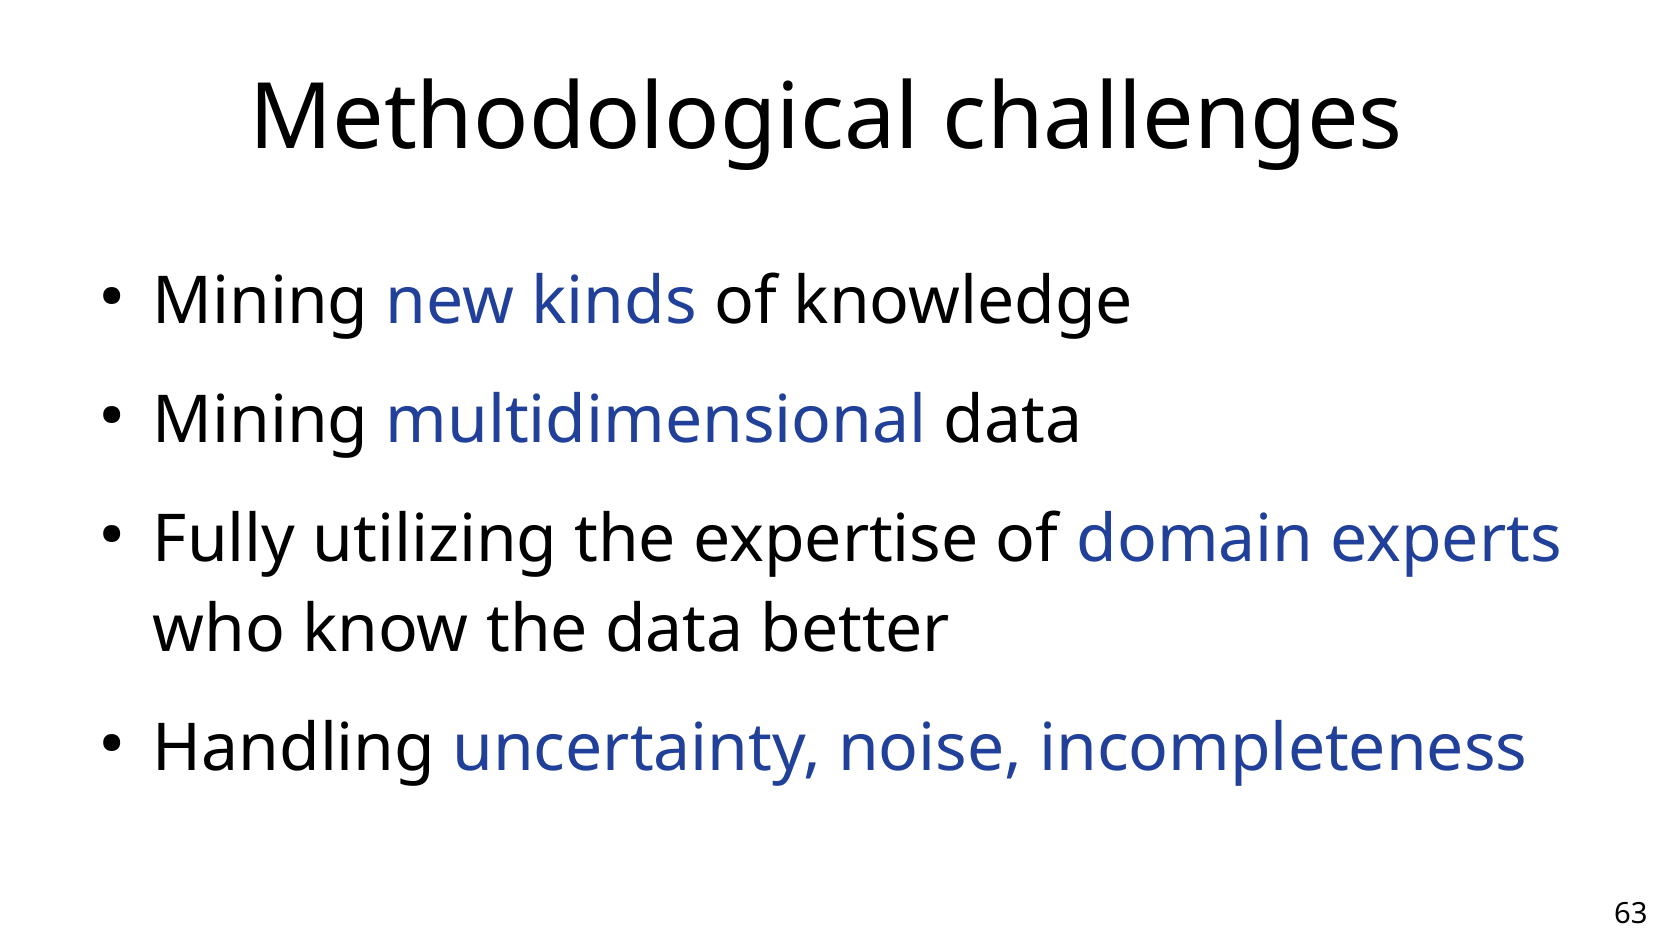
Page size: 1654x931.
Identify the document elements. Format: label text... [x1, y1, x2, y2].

title Methodological challenges [82, 1, 1571, 226]
list Mining new kinds of knowledge Mining multidimensional data Fully utilizing the expertise of domain experts who know the data better Handling uncertainty, noise, incompleteness [82, 253, 1571, 793]
